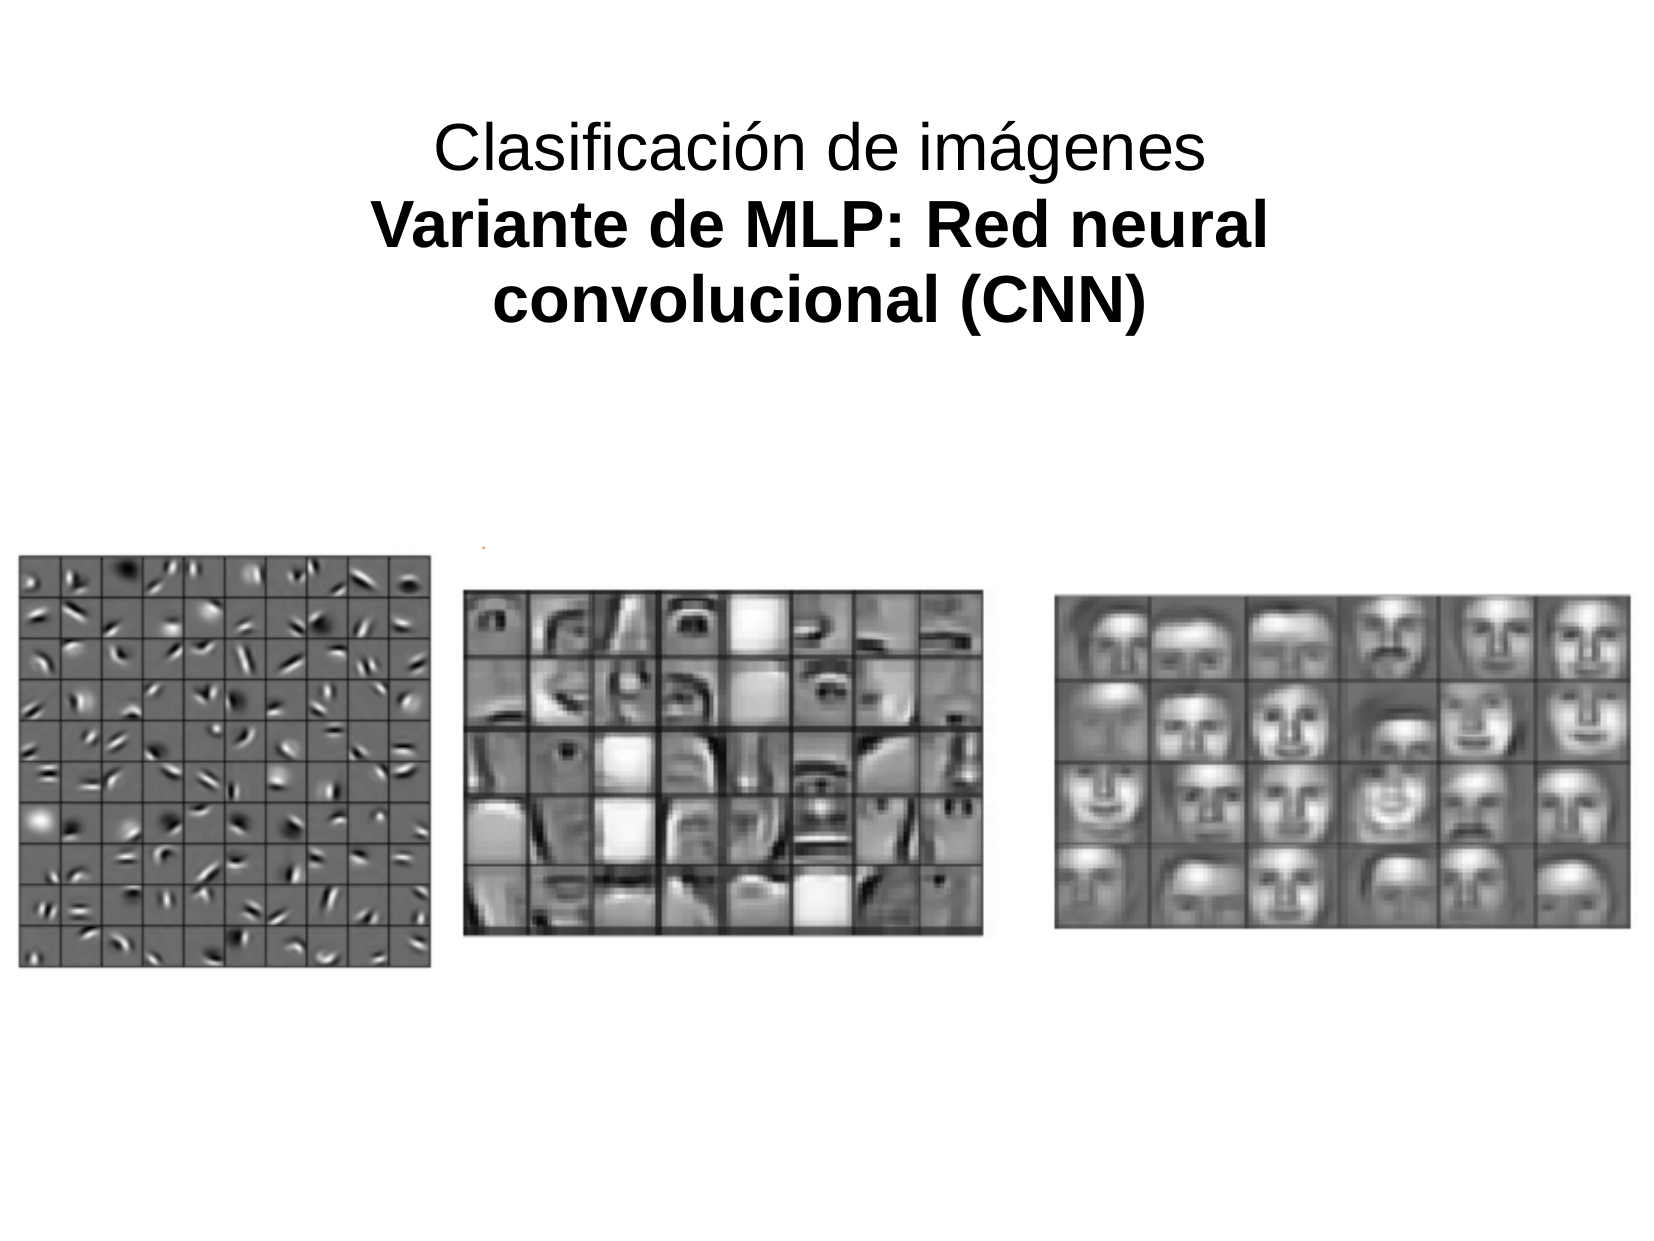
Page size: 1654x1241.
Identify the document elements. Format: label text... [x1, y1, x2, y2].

title Clasificación de imágenes [153, 35, 1489, 260]
picture [15, 543, 1642, 992]
title [141, 129, 1477, 355]
title Variante de MLP: Red neural convolucional (CNN) [236, 260, 1406, 337]
